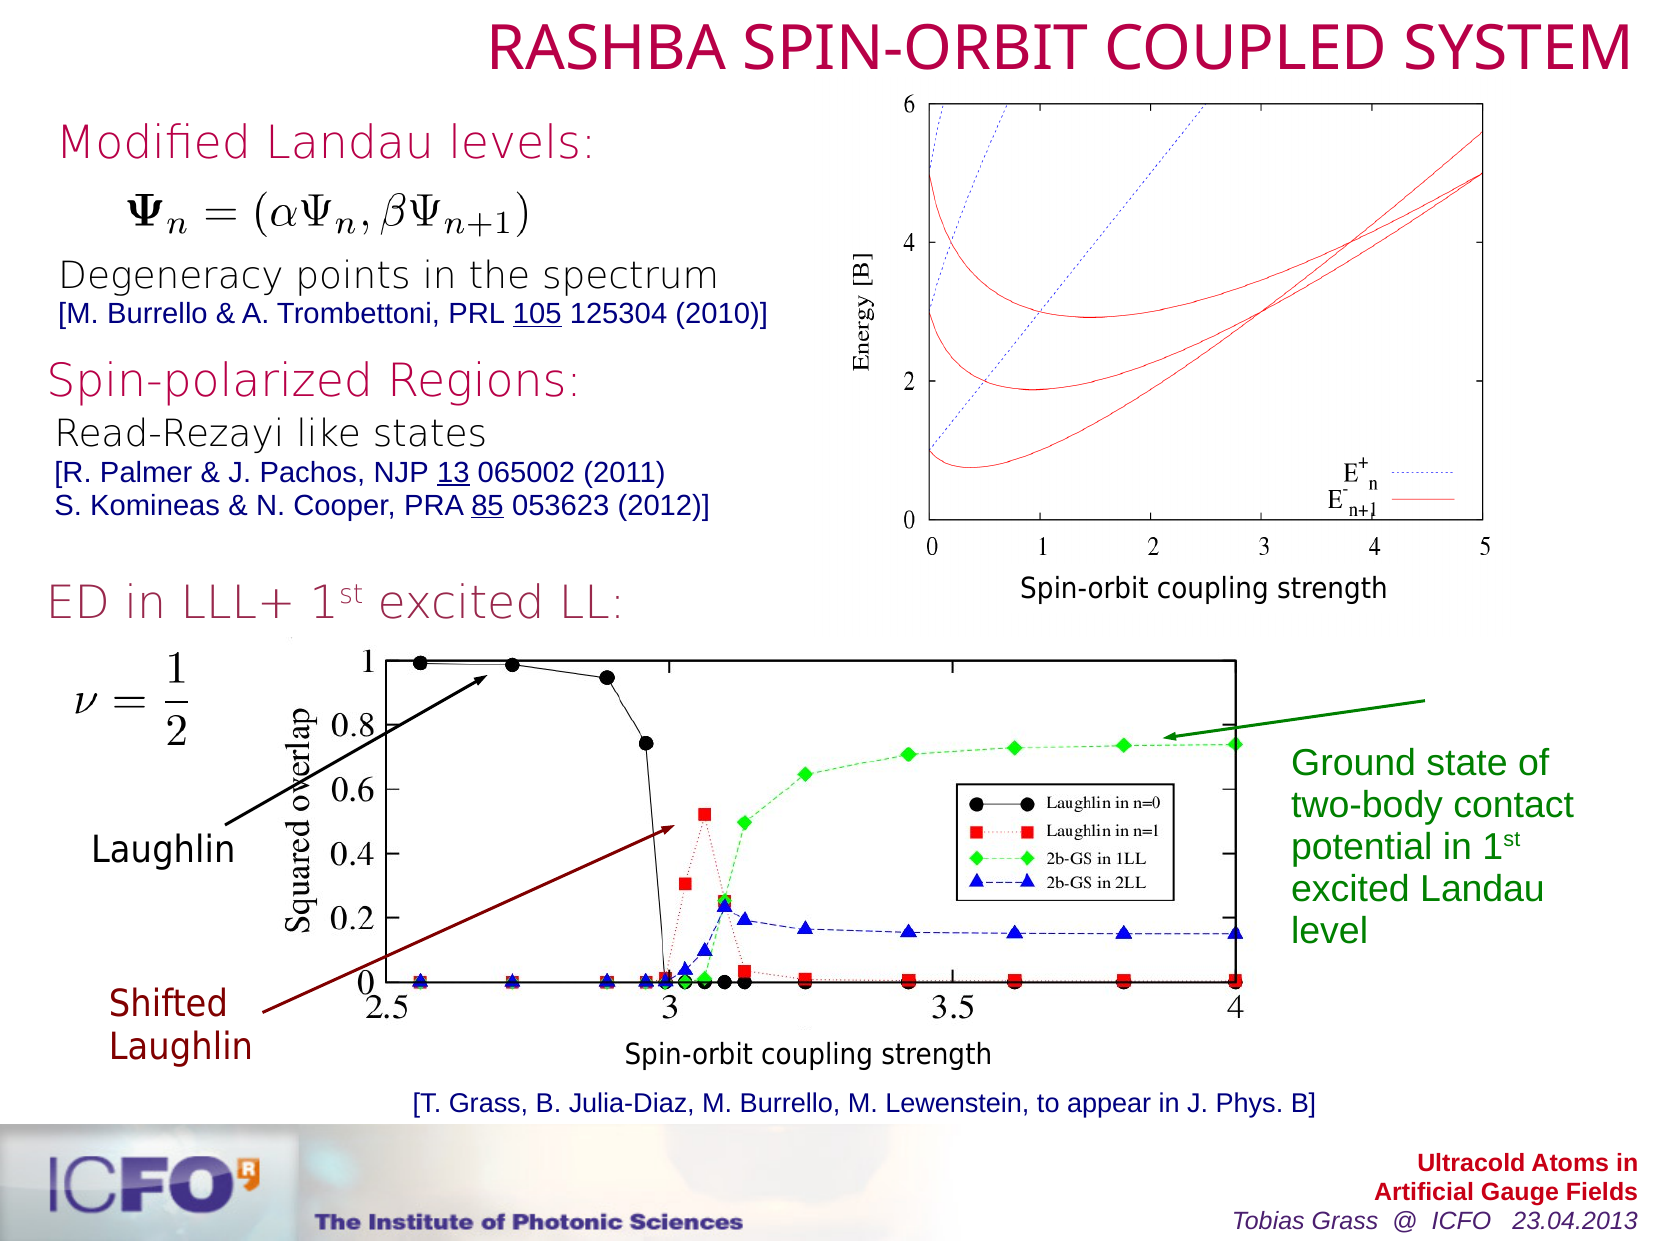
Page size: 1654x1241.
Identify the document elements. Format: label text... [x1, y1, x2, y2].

text_box Spin-orbit coupling strength [609, 1030, 1008, 1080]
text_box Ground state of two-body contact potential in 1st excited Landau level [1275, 732, 1613, 962]
text_box Read-Rezayi like states [R. Palmer & J. Pachos, NJP 13 065002 (2011) S. Komineas & N. Cooper, PRA 85 053623 (2012)] [39, 404, 794, 533]
text_box Modified Landau levels: [41, 108, 676, 178]
picture [75, 676, 188, 745]
text_box [T. Grass, B. Julia-Diaz, M. Burrello, M. Lewenstein, to appear in J. Phys. B] [392, 1080, 1331, 1127]
picture [277, 99, 1512, 1081]
picture [0, 1124, 976, 1241]
text_box ED in LLL+ 1st excited LL: [29, 566, 735, 676]
picture [127, 191, 527, 237]
text_box Spin-orbit coupling strength [1005, 563, 1403, 613]
text_box Degeneracy points in the spectrum [M. Burrello & A. Trombettoni, PRL 105 125304 (2010)] [43, 246, 944, 338]
text_box Laughlin [75, 819, 301, 881]
text_box RASHBA SPIN-ORBIT COUPLED SYSTEM [0, 0, 1651, 99]
text_box Spin-polarized Regions: [31, 346, 788, 415]
text_box Ultracold Atoms in Artificial Gauge Fields Tobias Grass @ ICFO 23.04.2013 [712, 1138, 1654, 1241]
text_box Shifted Laughlin [92, 972, 318, 1078]
